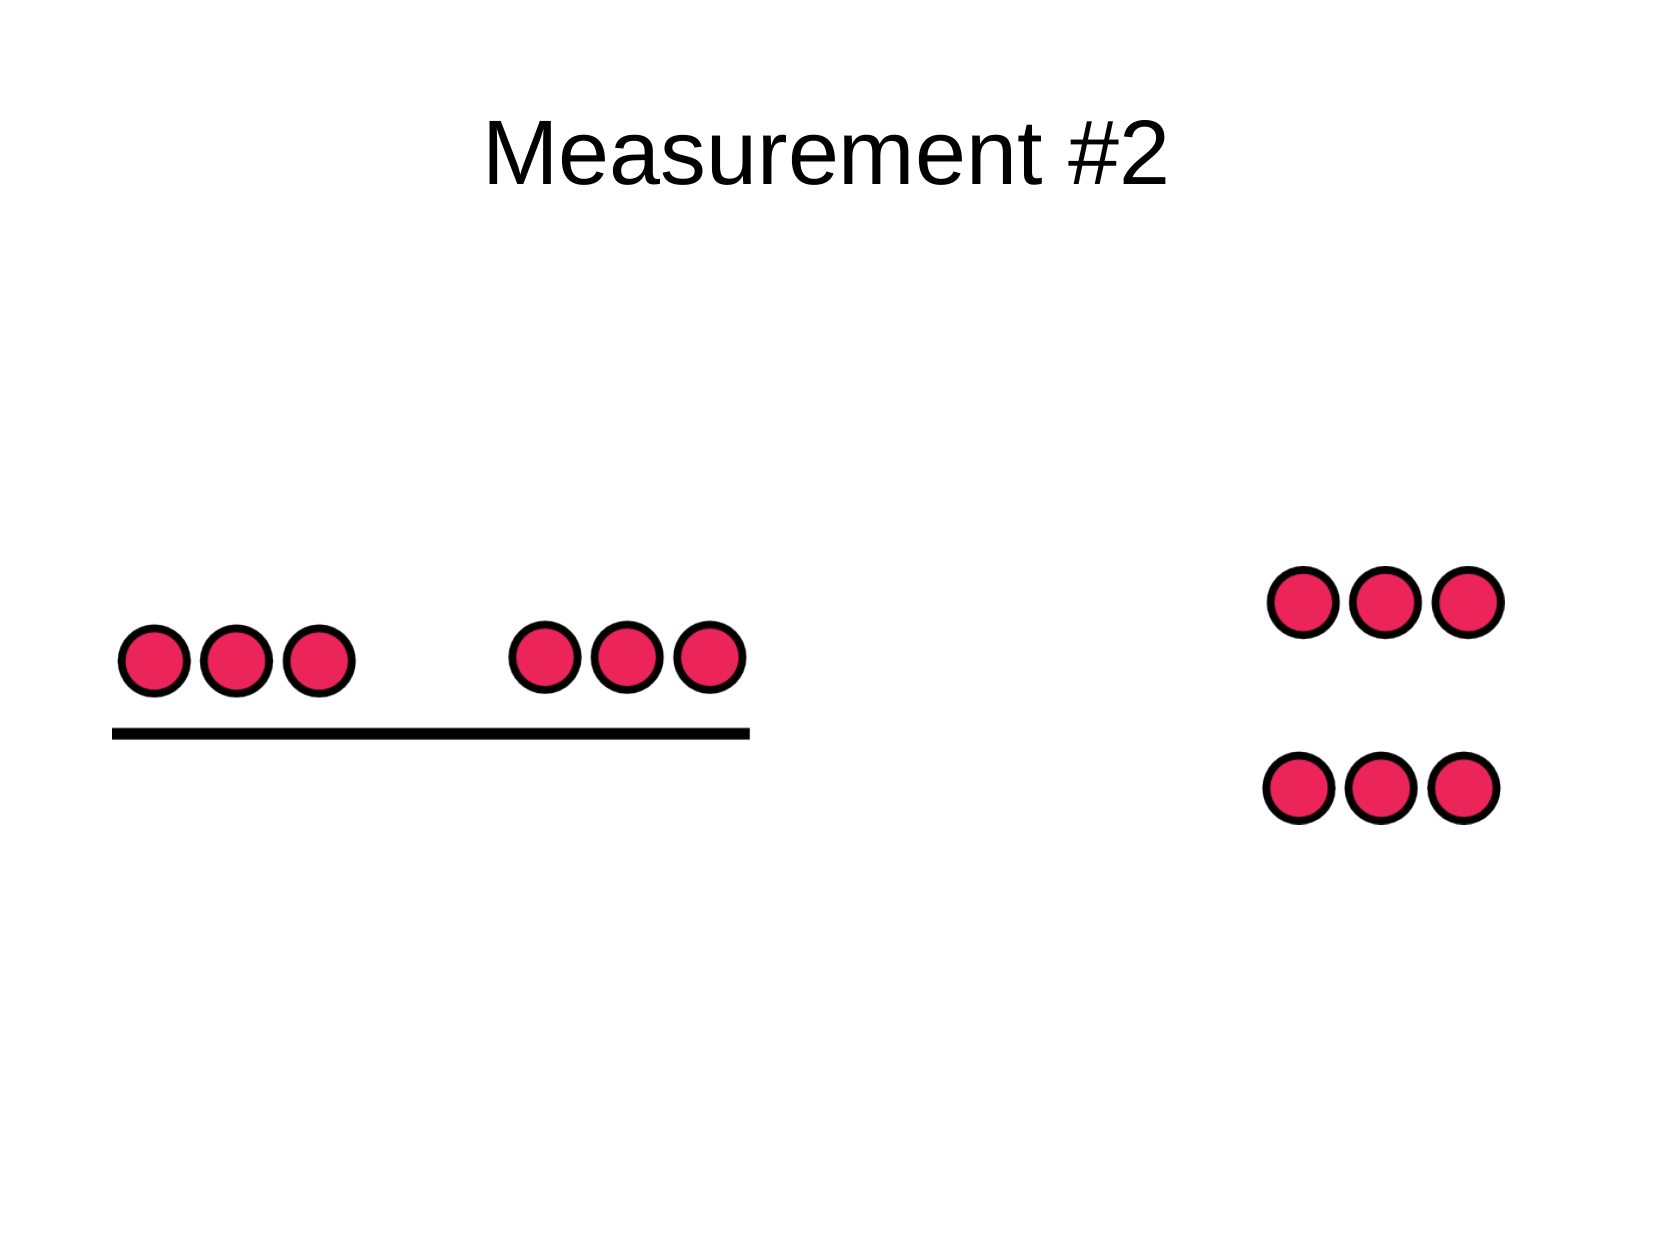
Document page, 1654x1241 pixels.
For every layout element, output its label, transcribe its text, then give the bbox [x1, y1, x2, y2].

picture [112, 566, 1505, 826]
title Measurement #2 [82, 49, 1571, 257]
